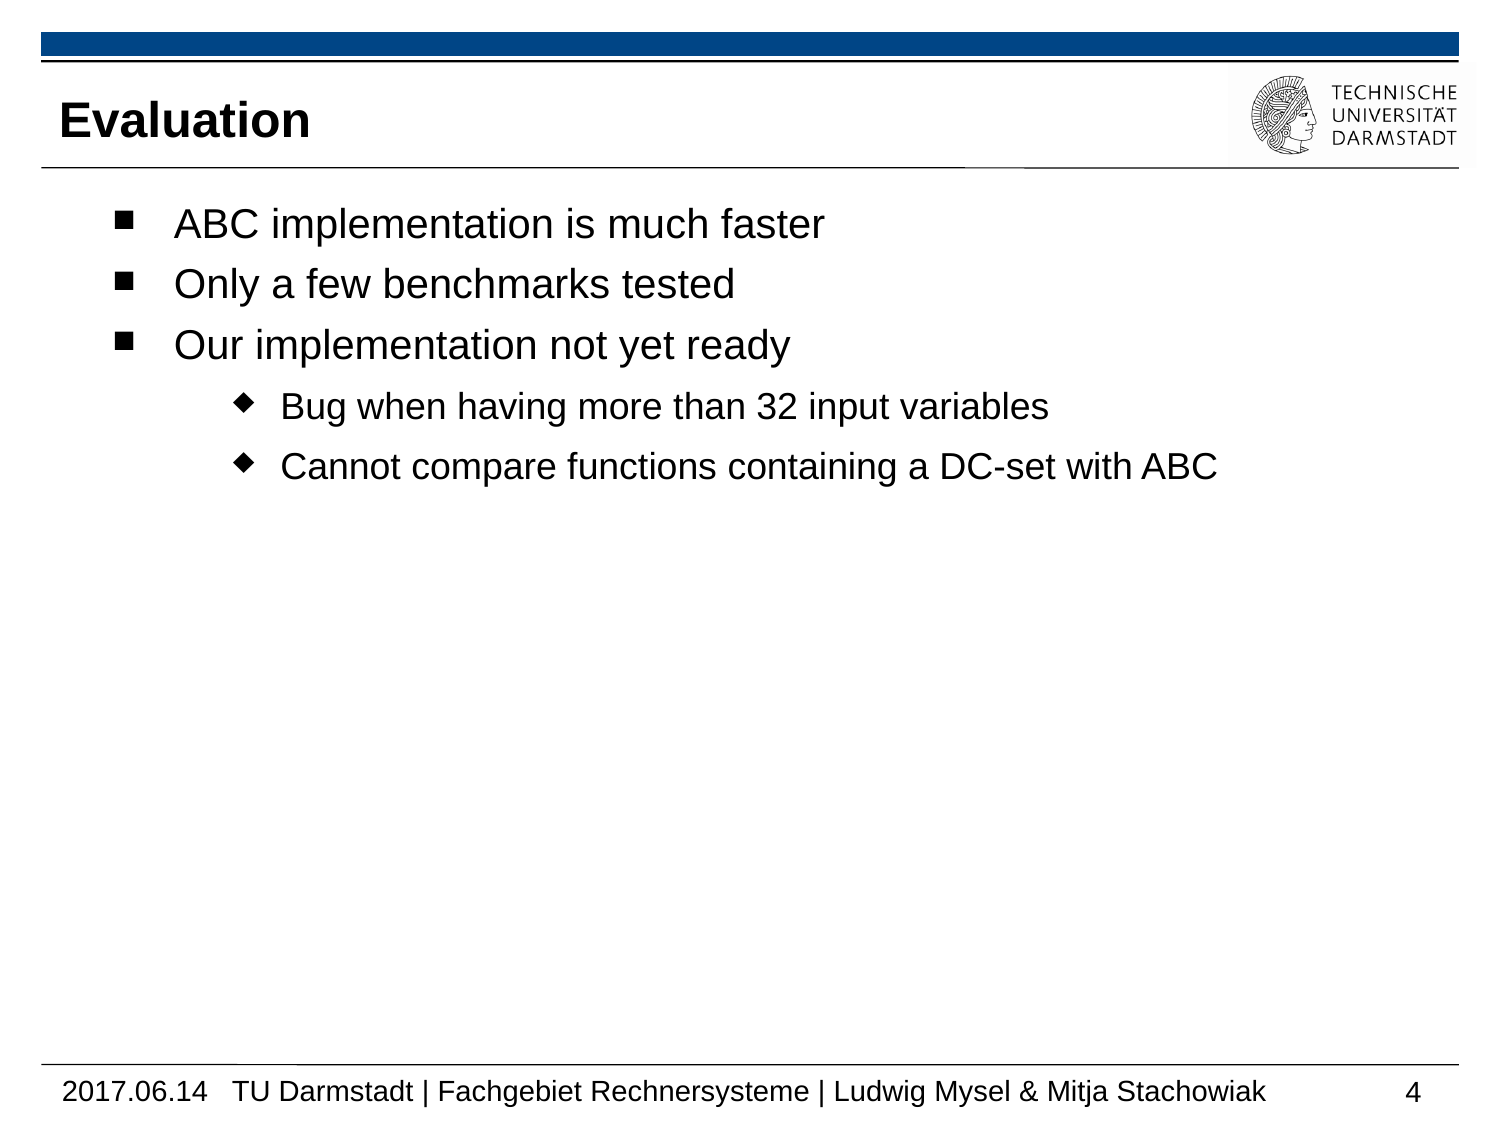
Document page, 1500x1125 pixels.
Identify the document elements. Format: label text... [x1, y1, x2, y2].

picture [1228, 62, 1477, 168]
list ABC implementation is much faster Only a few benchmarks tested Our implementation not yet ready Bug when having more than 32 input variables Cannot compare functions containing a DC-set with ABC [41, 189, 1459, 1060]
title Evaluation [58, 80, 1187, 154]
